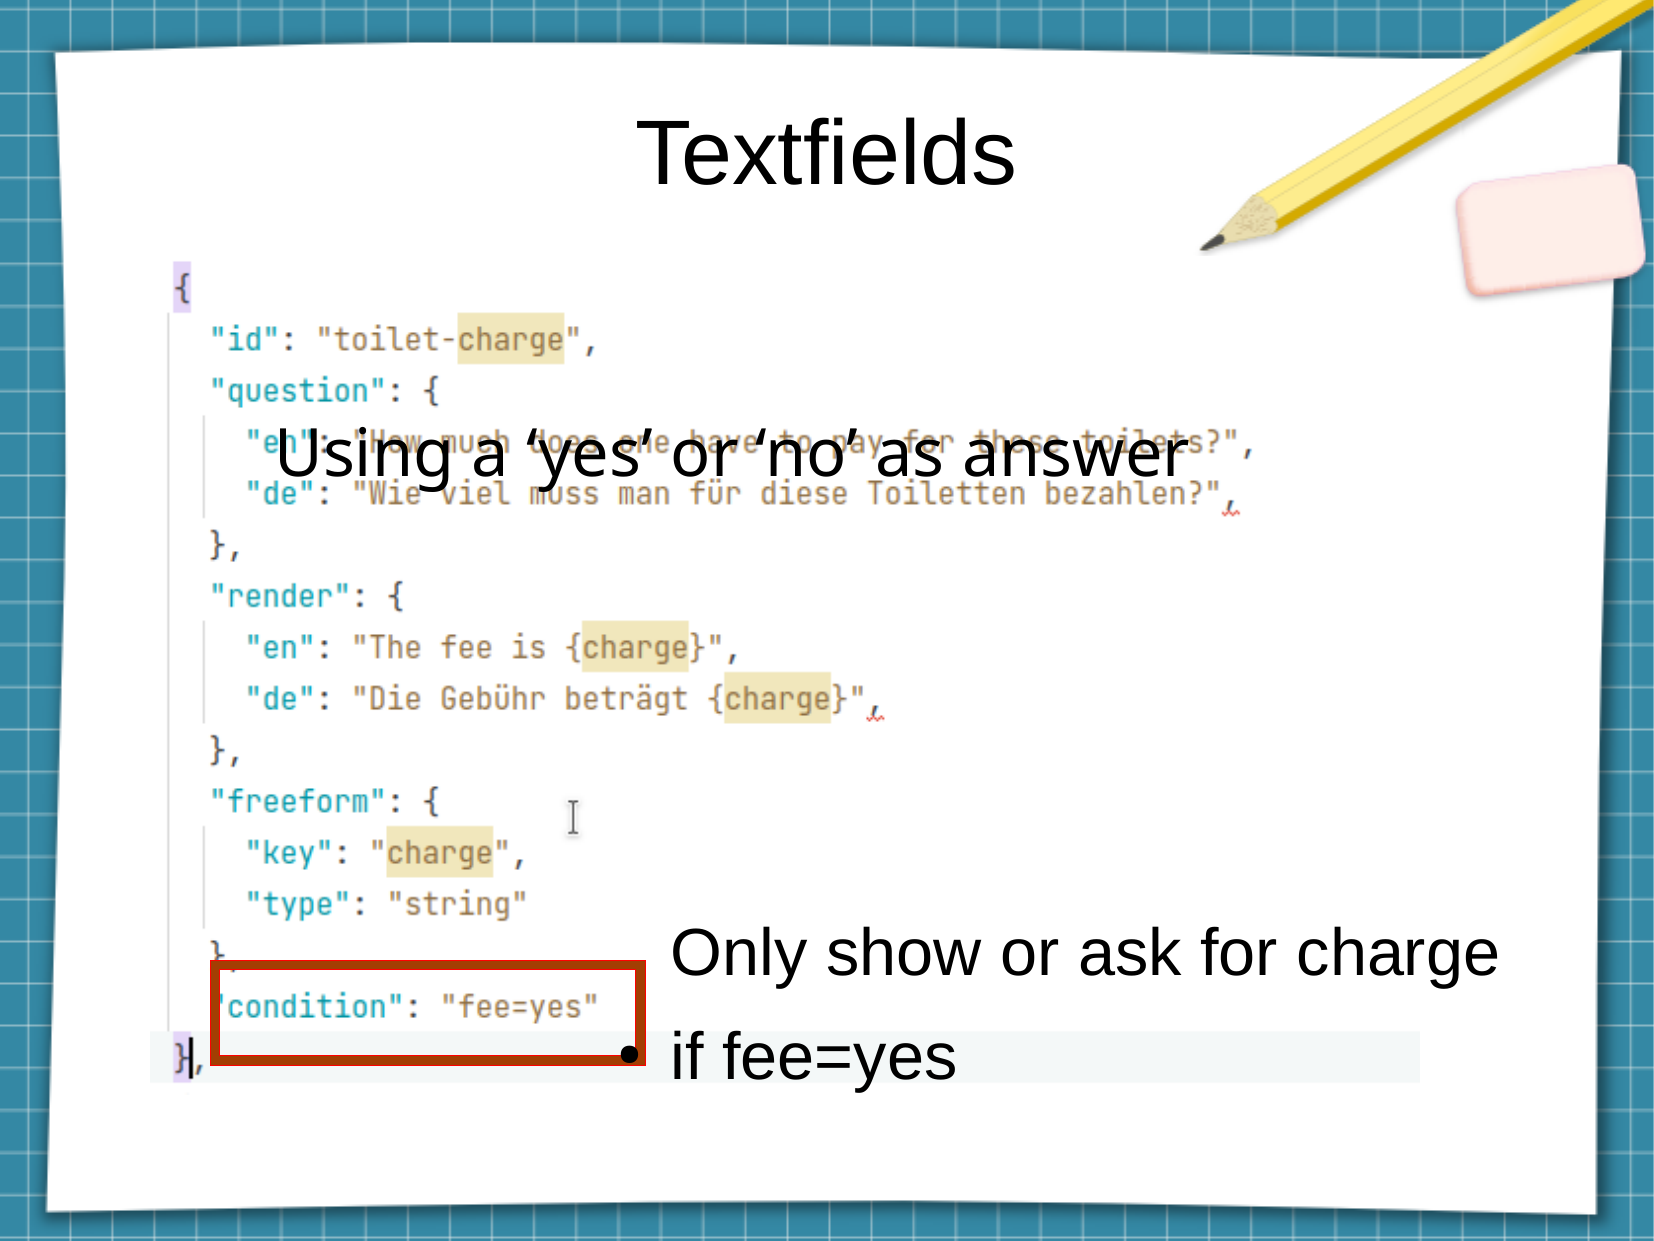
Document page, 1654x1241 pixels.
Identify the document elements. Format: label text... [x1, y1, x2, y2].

picture [0, 0, 1654, 1241]
list Only show or ask for charge if fee=yes [600, 915, 1654, 1241]
list Using a ‘yes’ or ‘no’ as answer [183, 270, 1654, 991]
picture [220, 991, 600, 1055]
text_box [210, 991, 600, 1066]
title Textfields [82, 49, 1571, 257]
